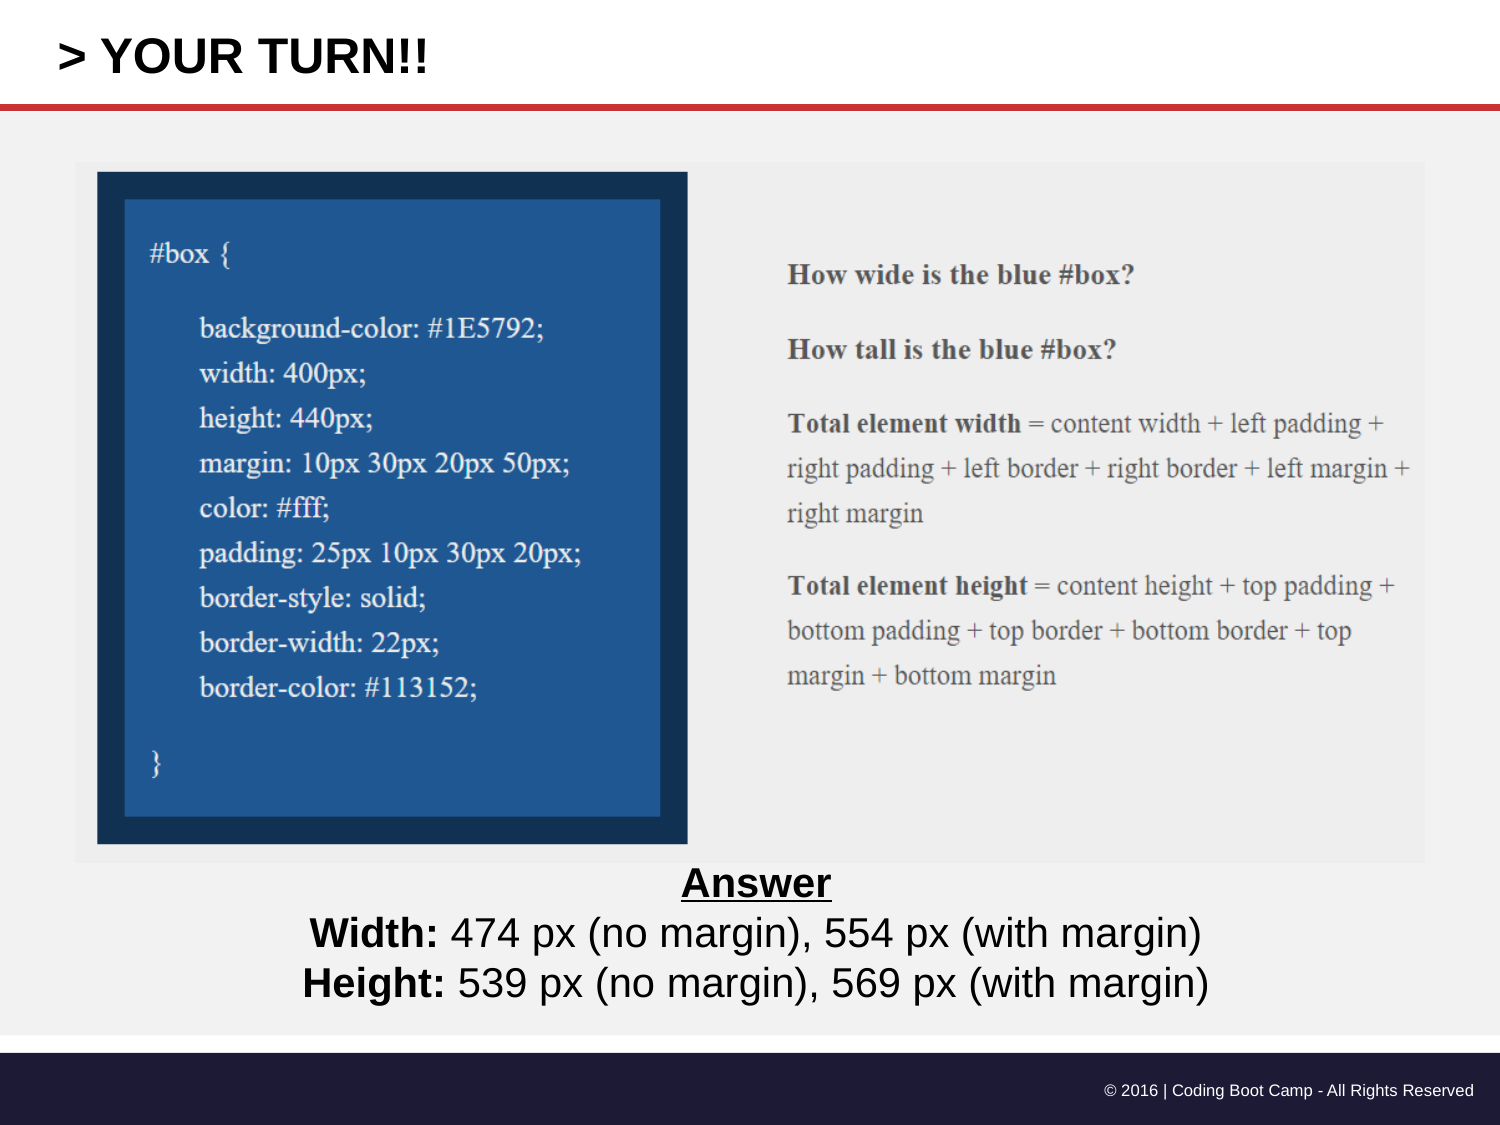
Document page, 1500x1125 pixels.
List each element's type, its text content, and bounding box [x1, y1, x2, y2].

picture [75, 162, 1425, 863]
text_box > YOUR TURN!! [50, 16, 913, 91]
text_box [0, 112, 1500, 1036]
text_box Answer Width: 474 px (no margin), 554 px (with margin) Height: 539 px (no margin), 569 px (with margin) [12, 848, 1500, 1014]
